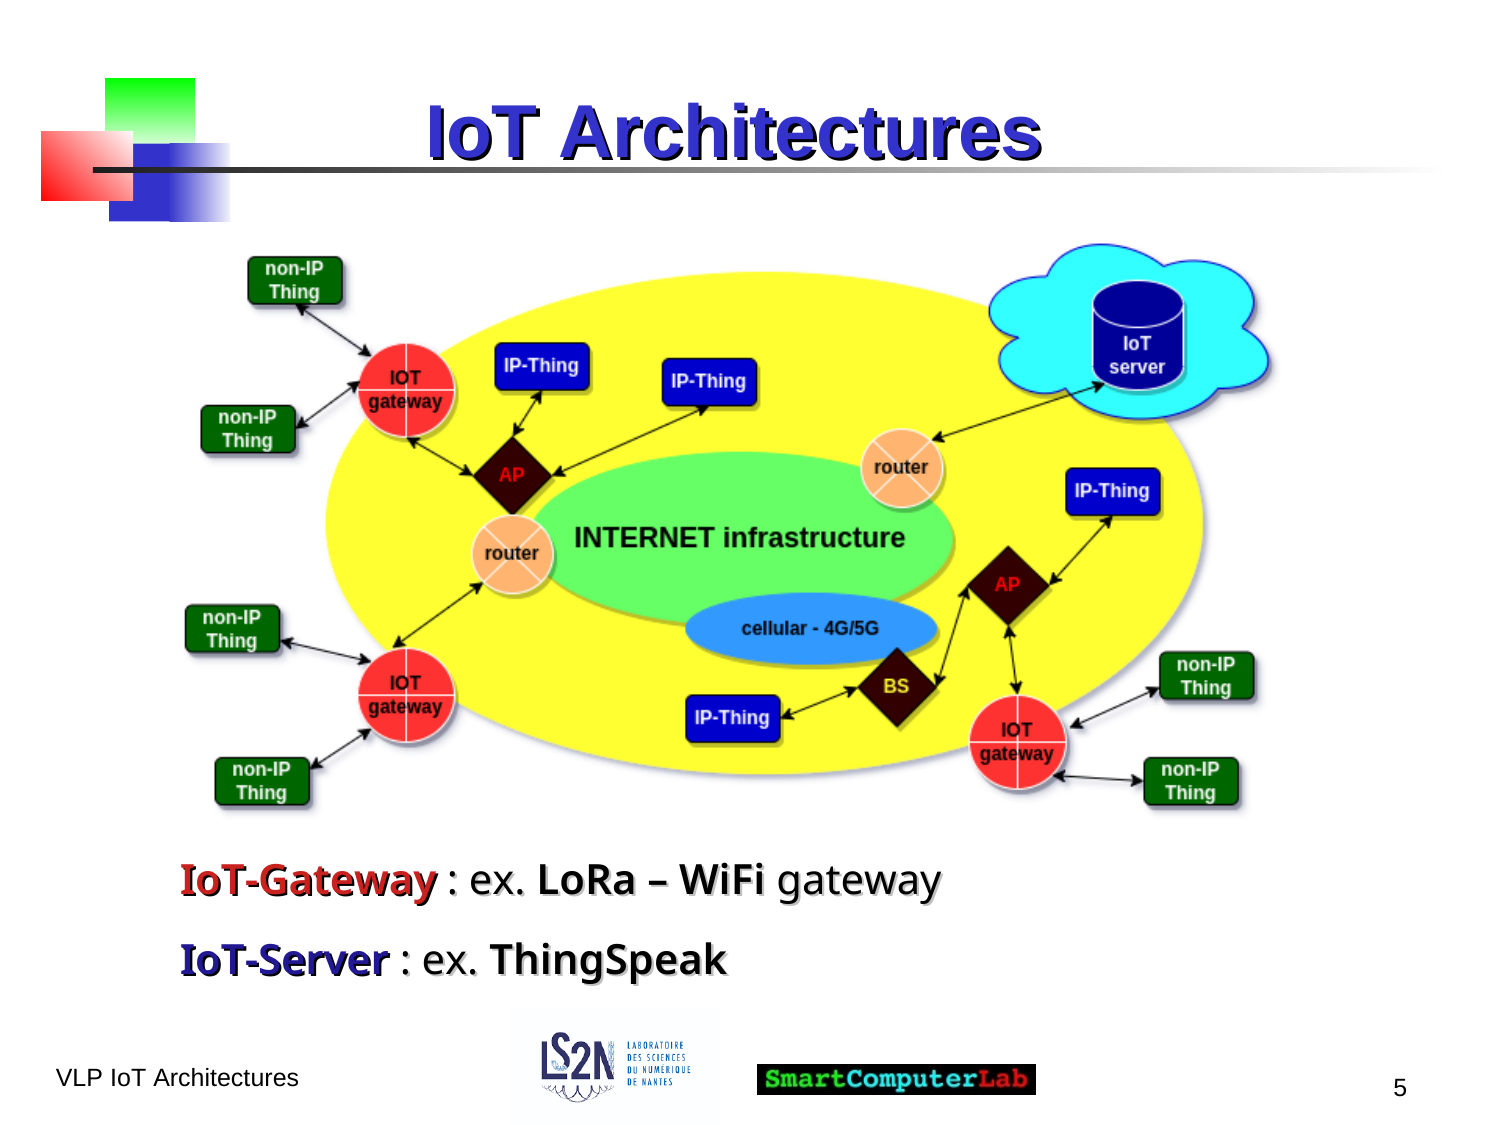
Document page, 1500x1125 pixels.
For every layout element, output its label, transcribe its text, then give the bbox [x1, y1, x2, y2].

picture [182, 222, 1297, 823]
picture [510, 1009, 721, 1125]
picture [757, 1064, 1036, 1095]
text_box IoT-Server : ex. ThingSpeak [165, 925, 1411, 991]
text_box IoT-Gateway : ex. LoRa – WiFi gateway [165, 845, 1441, 916]
title IoT Architectures [111, 74, 1378, 180]
